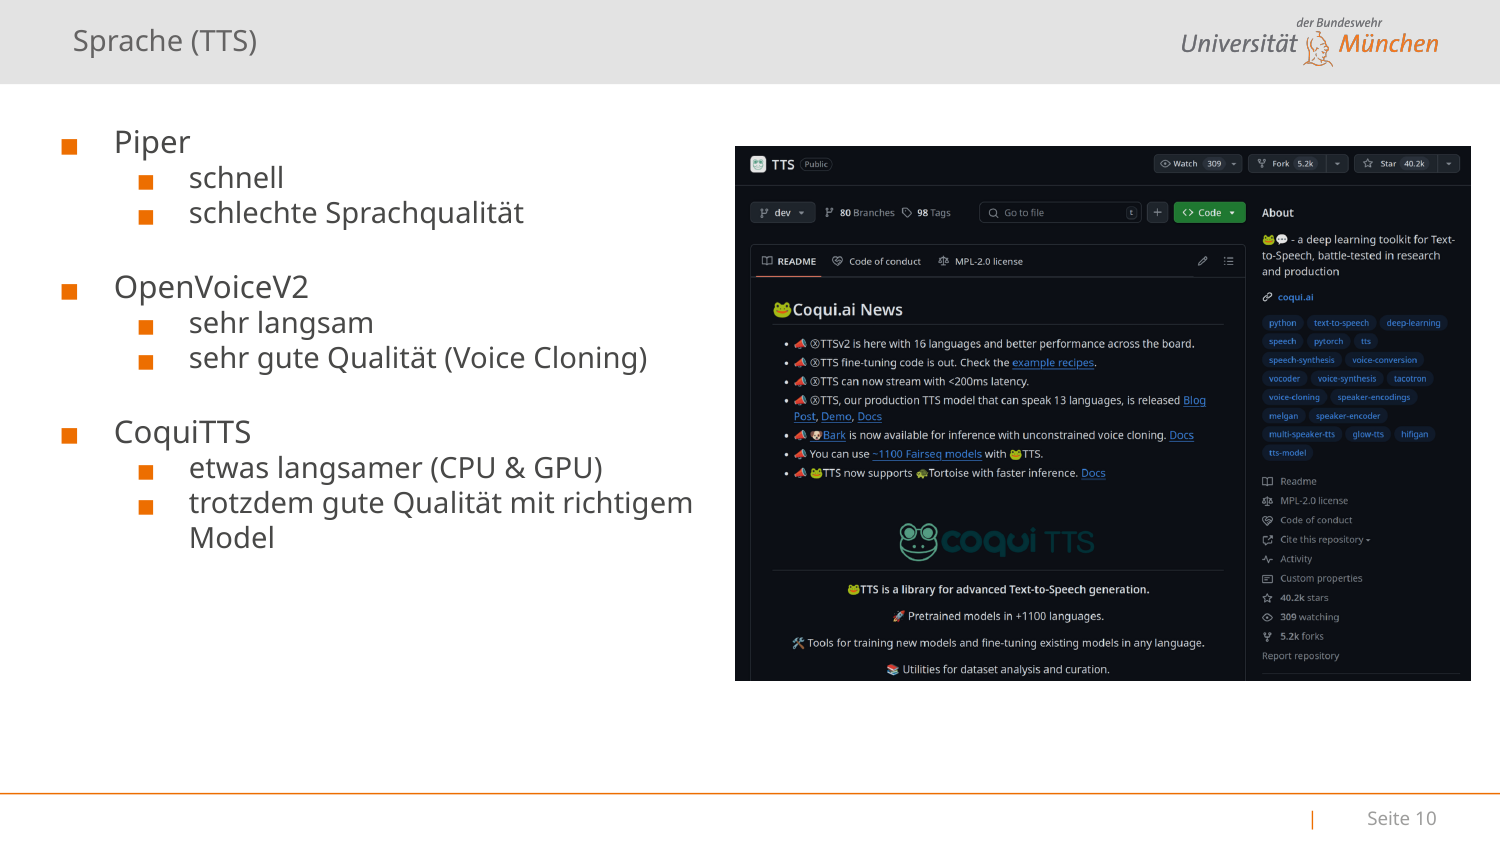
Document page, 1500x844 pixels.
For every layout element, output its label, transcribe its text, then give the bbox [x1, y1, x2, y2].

picture [735, 146, 1471, 681]
list Piper schnell schlechte Sprachqualität OpenVoiceV2 sehr langsam sehr gute Qualität (Voice Cloning) CoquiTTS etwas langsamer (CPU & GPU) trotzdem gute Qualität mit richtigem Model [27, 116, 1401, 728]
picture [1182, 17, 1438, 67]
title Sprache (TTS) [72, 26, 1092, 71]
